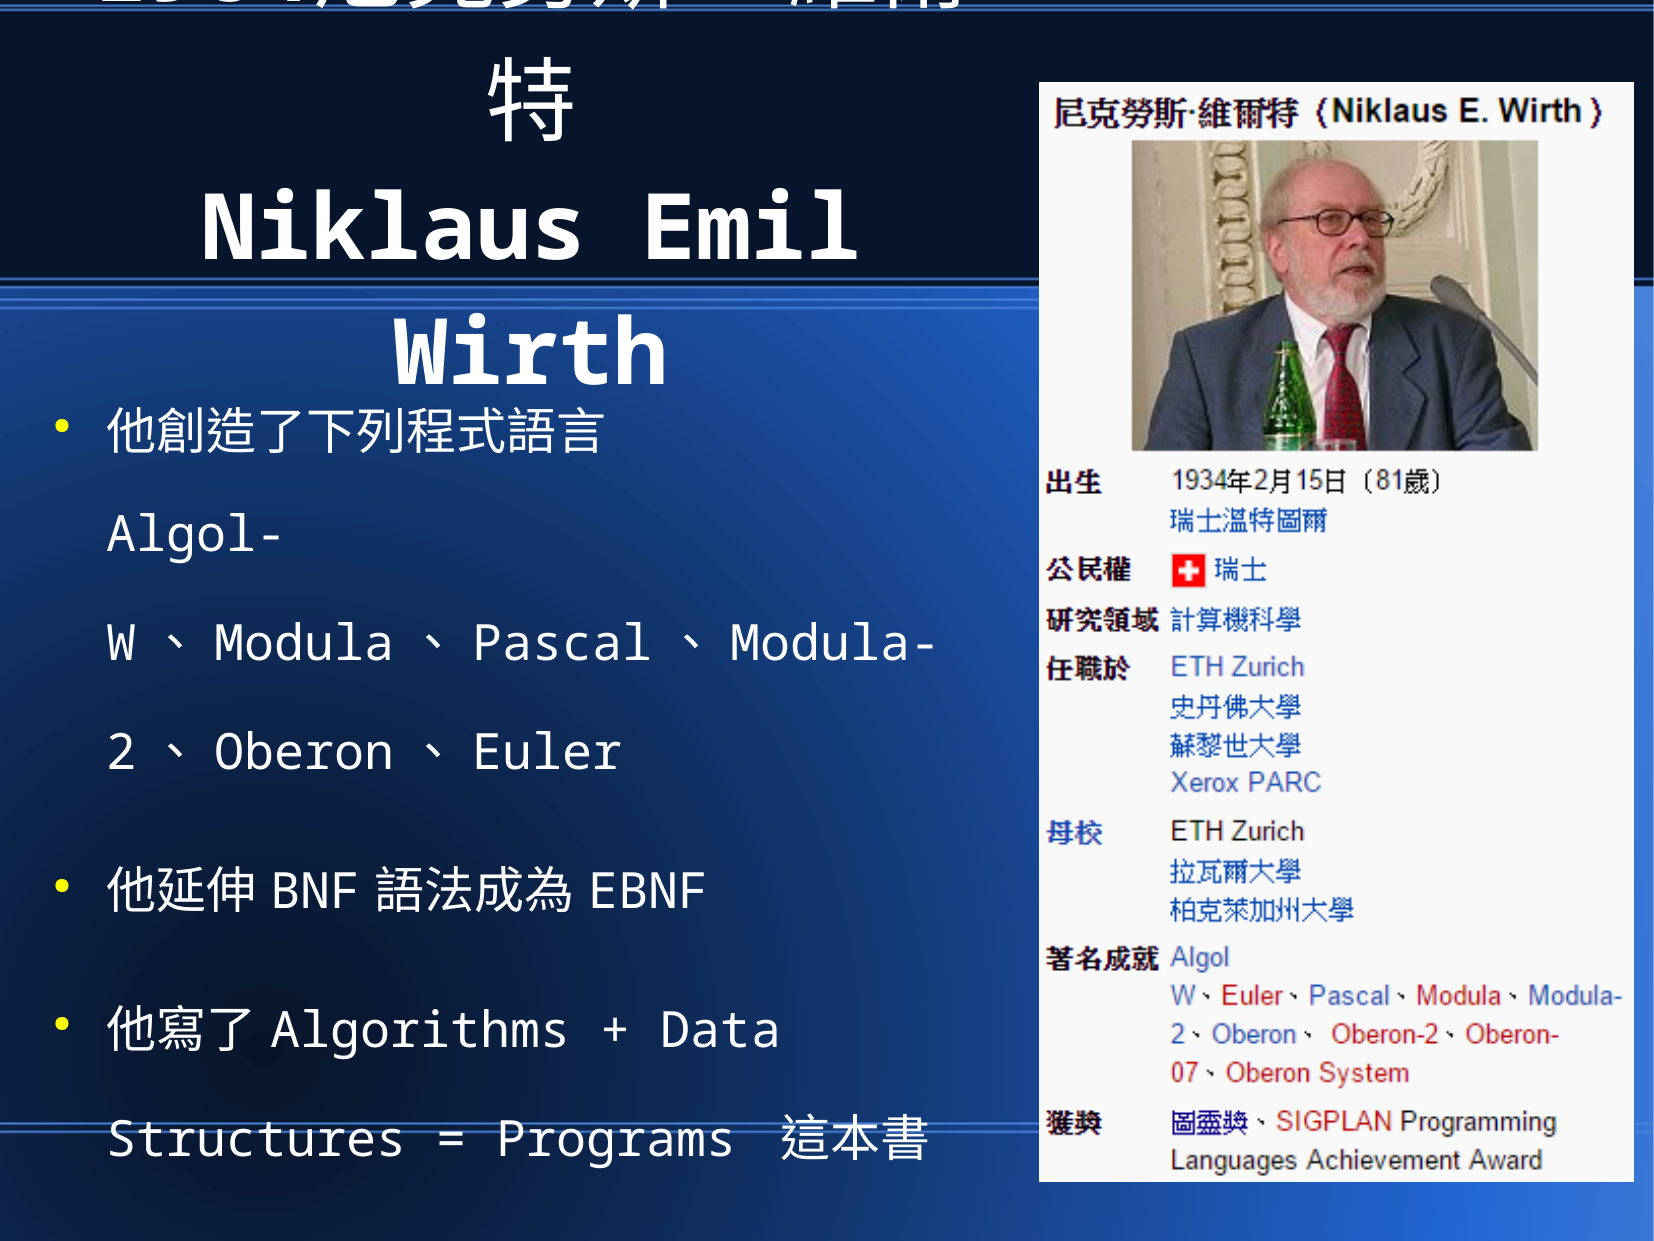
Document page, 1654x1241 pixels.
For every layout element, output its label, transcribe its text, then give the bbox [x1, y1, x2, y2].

list 他創造了下列程式語言 Algol-W、Modula、Pascal、Modula-2、Oberon、Euler 他延伸BNF語法成為EBNF 他寫了Algorithms + Data Structures = Programs 這本書 [35, 355, 1016, 1170]
title 1984 尼克勞斯·維爾特 Niklaus Emil Wirth [47, 2, 1016, 303]
picture [0, 0, 1654, 1241]
